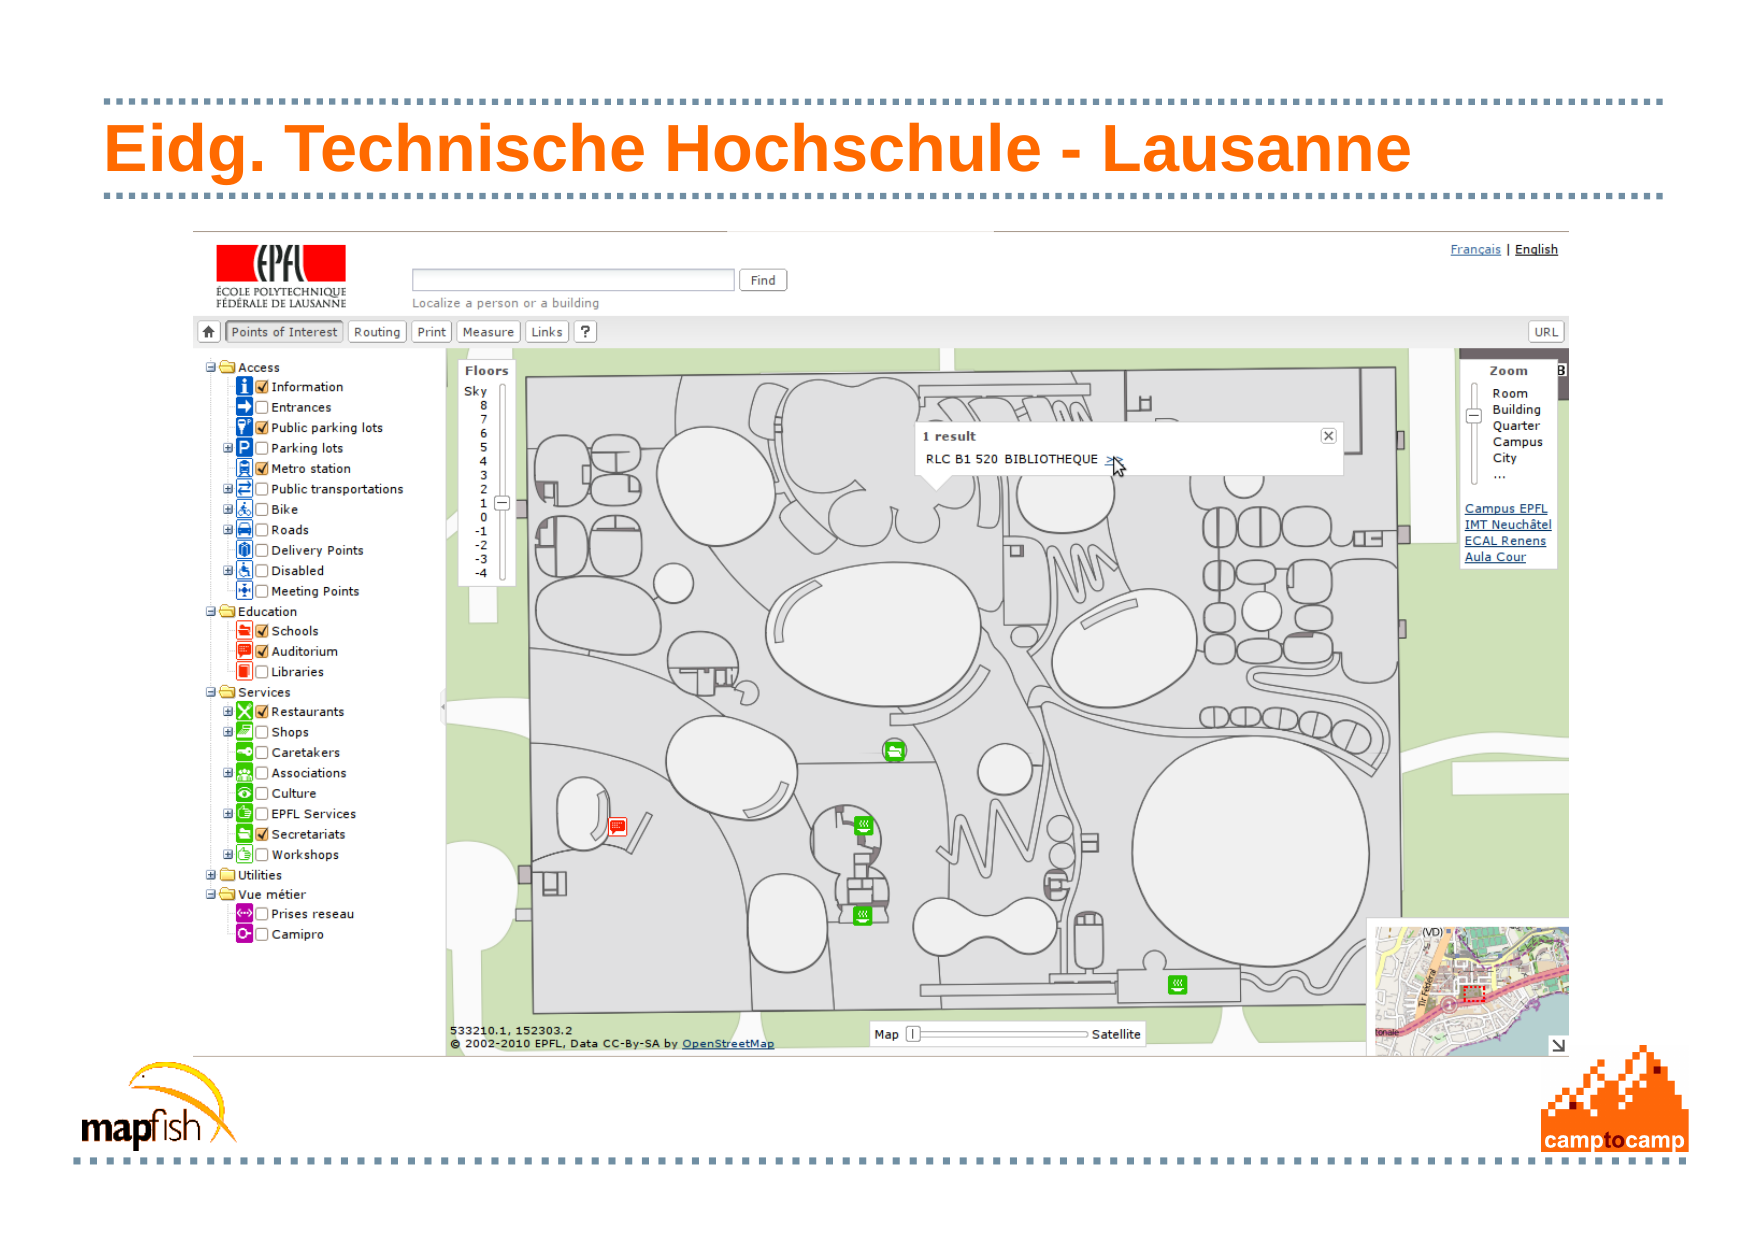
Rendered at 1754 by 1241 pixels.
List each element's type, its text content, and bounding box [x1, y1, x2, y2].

title Eidg. Technische Hochschule - Lausanne [103, 104, 1660, 193]
picture [82, 1062, 237, 1151]
picture [193, 231, 1689, 1152]
